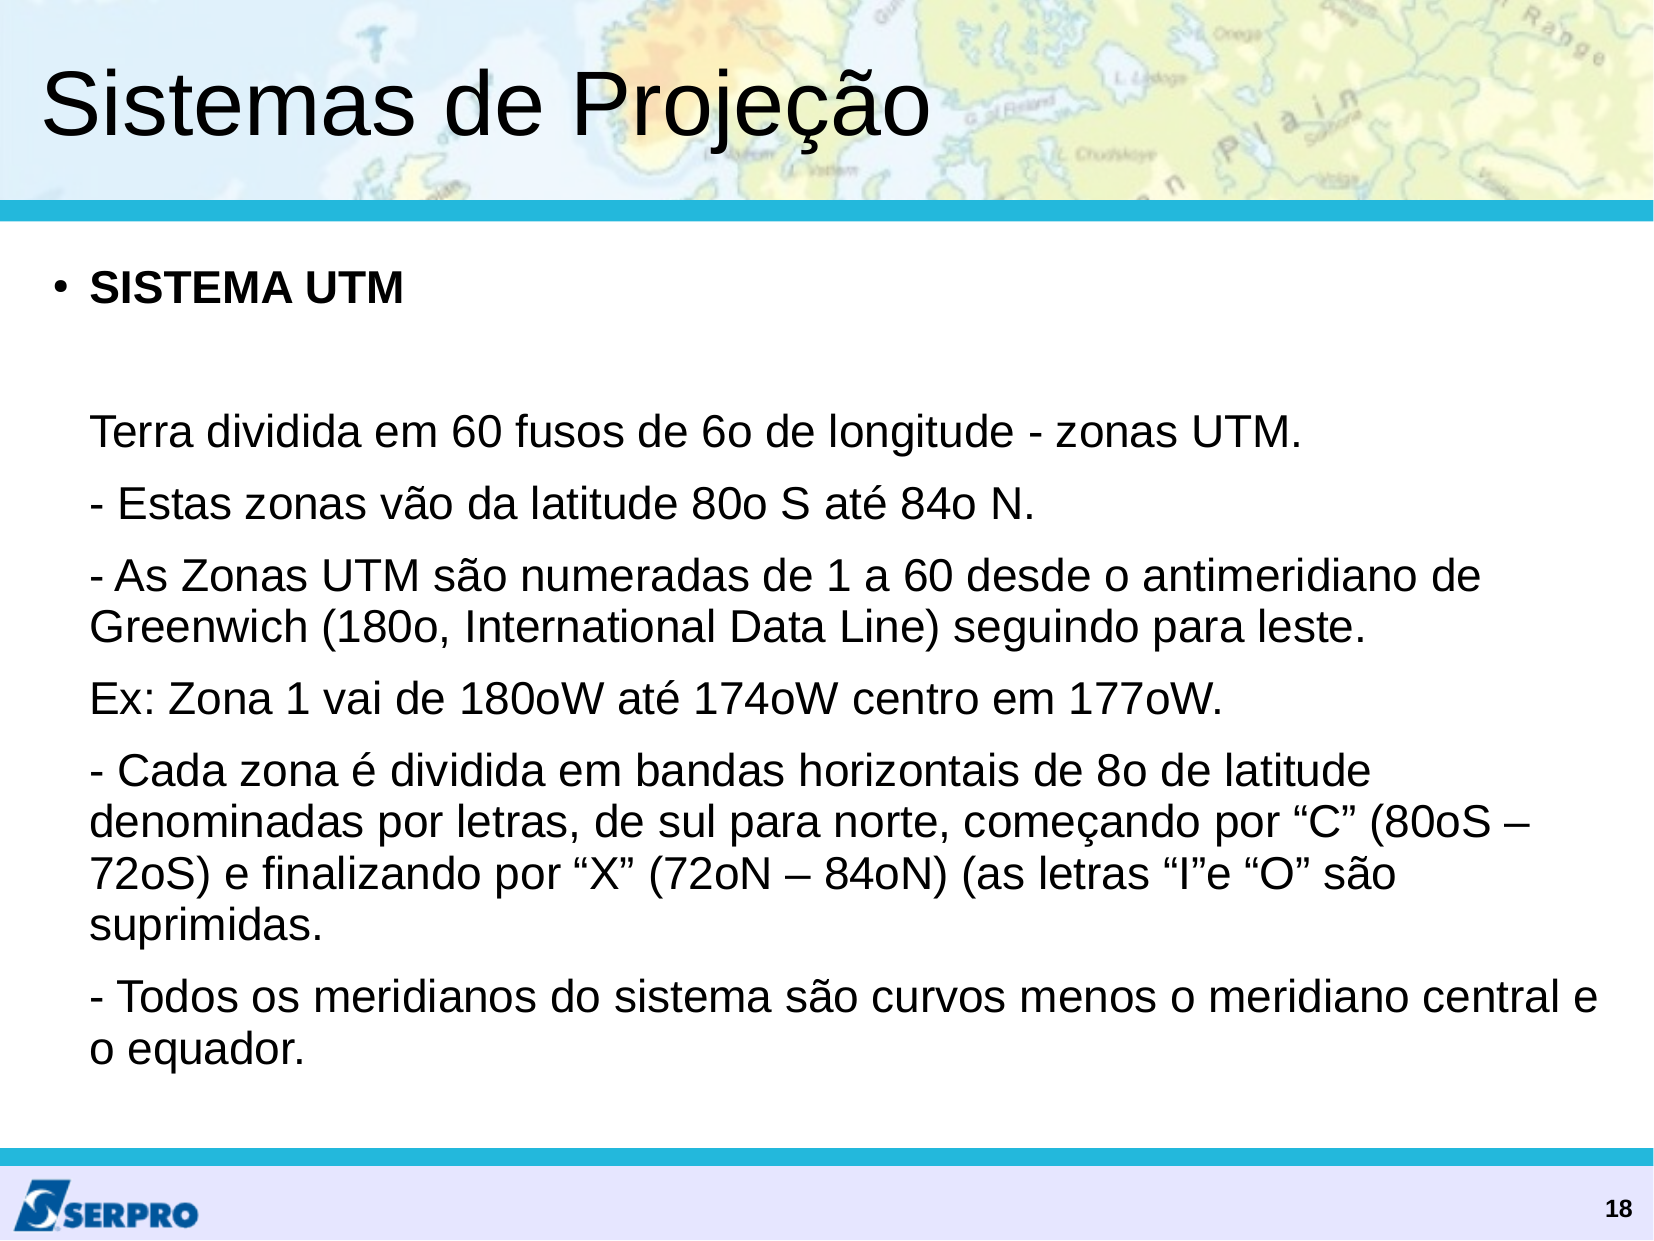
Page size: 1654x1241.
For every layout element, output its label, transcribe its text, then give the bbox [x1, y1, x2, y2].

picture [10, 1177, 201, 1235]
list SISTEMA UTM Terra dividida em 60 fusos de 6o de longitude - zonas UTM. - Estas zonas vão da latitude 80o S até 84o N. - As Zonas UTM são numeradas de 1 a 60 desde o antimeridiano de Greenwich (180o, International Data Line) seguindo para leste. Ex: Zona 1 vai de 180oW até 174oW centro em 177oW. - Cada zona é dividida em bandas horizontais de 8o de latitude denominadas por letras, de sul para norte, começando por “C” (80oS – 72oS) e finalizando por “X” (72oN – 84oN) (as letras “I”e “O” são suprimidas. - Todos os meridianos do sistema são curvos menos o meridiano central e o equador. [40, 261, 1616, 1081]
title Sistemas de Projeção [40, 49, 1614, 159]
